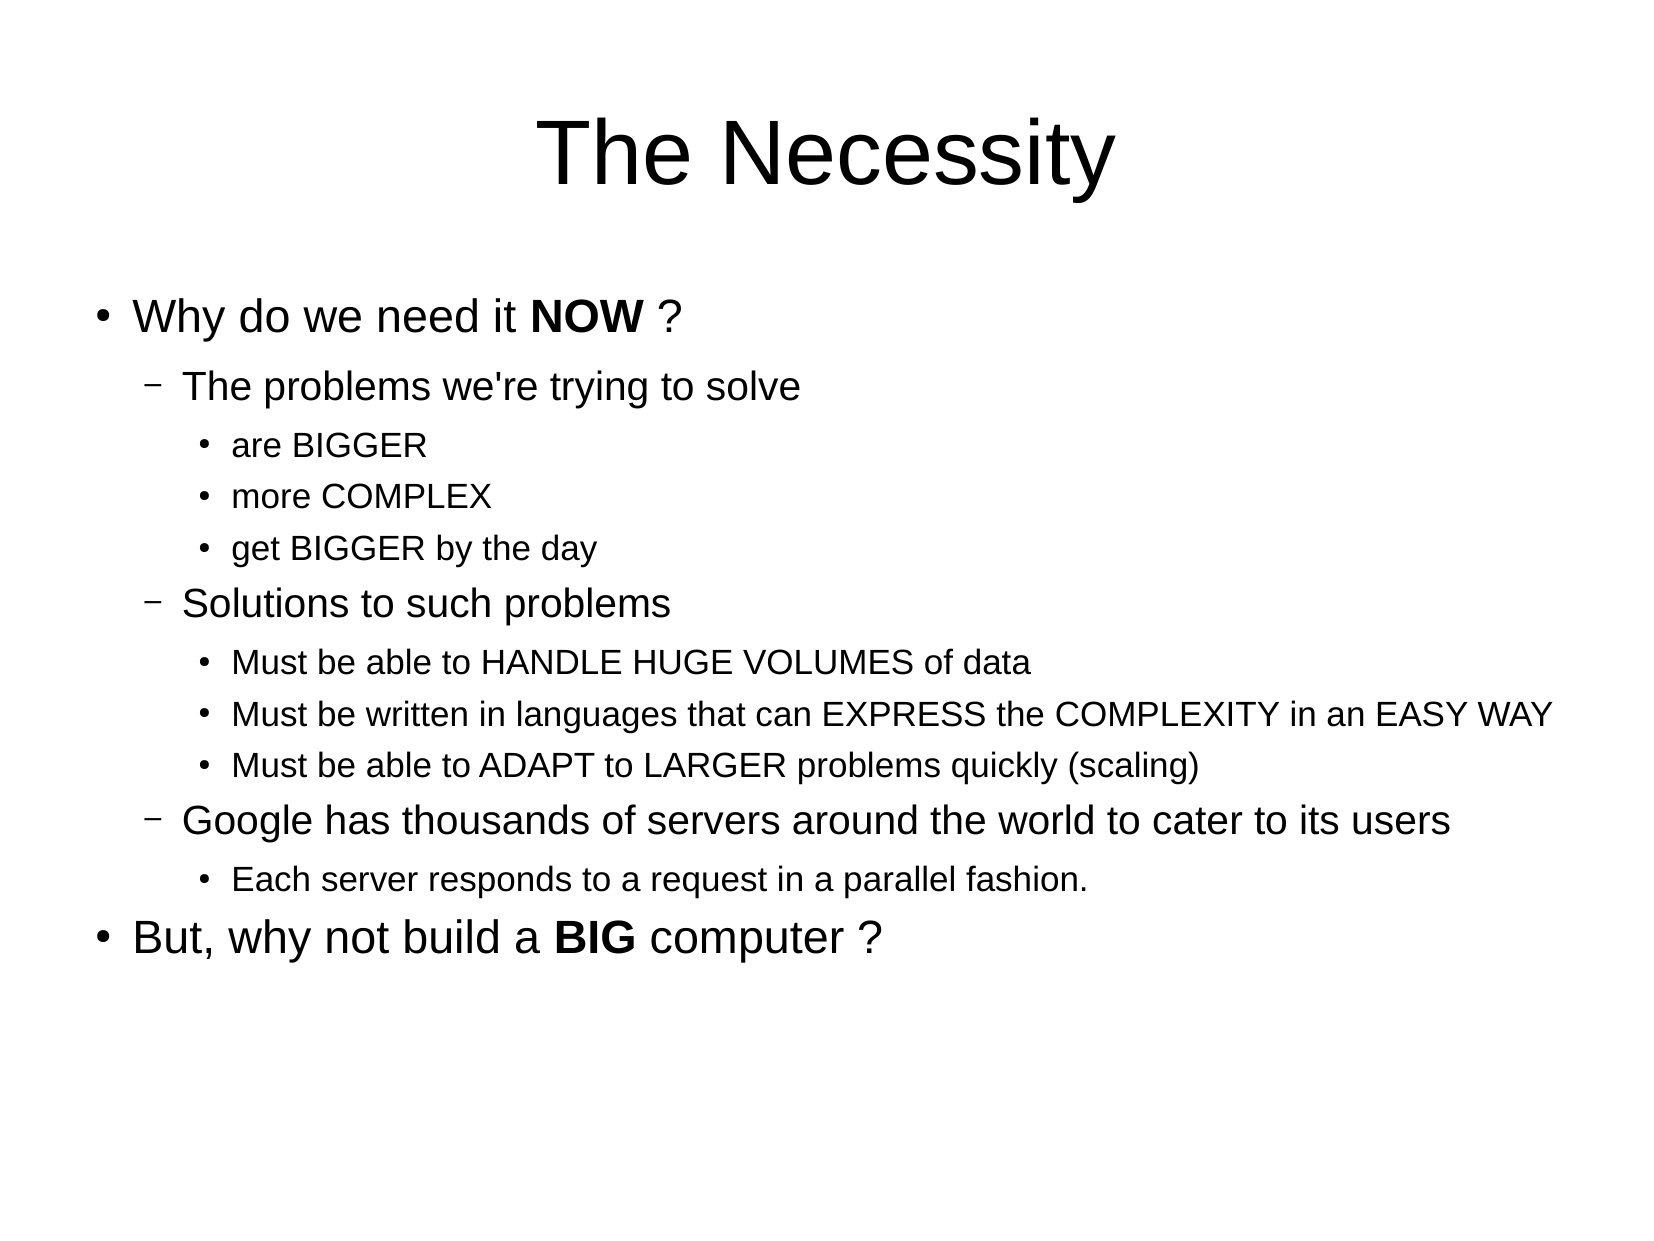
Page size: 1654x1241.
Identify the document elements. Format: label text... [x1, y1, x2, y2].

list Why do we need it NOW ? The problems we're trying to solve are BIGGER more COMPLEX get BIGGER by the day Solutions to such problems Must be able to HANDLE HUGE VOLUMES of data Must be written in languages that can EXPRESS the COMPLEXITY in an EASY WAY Must be able to ADAPT to LARGER problems quickly (scaling) Google has thousands of servers around the world to cater to its users Each server responds to a request in a parallel fashion. But, why not build a BIG computer ? [82, 290, 1571, 1010]
title The Necessity [82, 49, 1571, 257]
